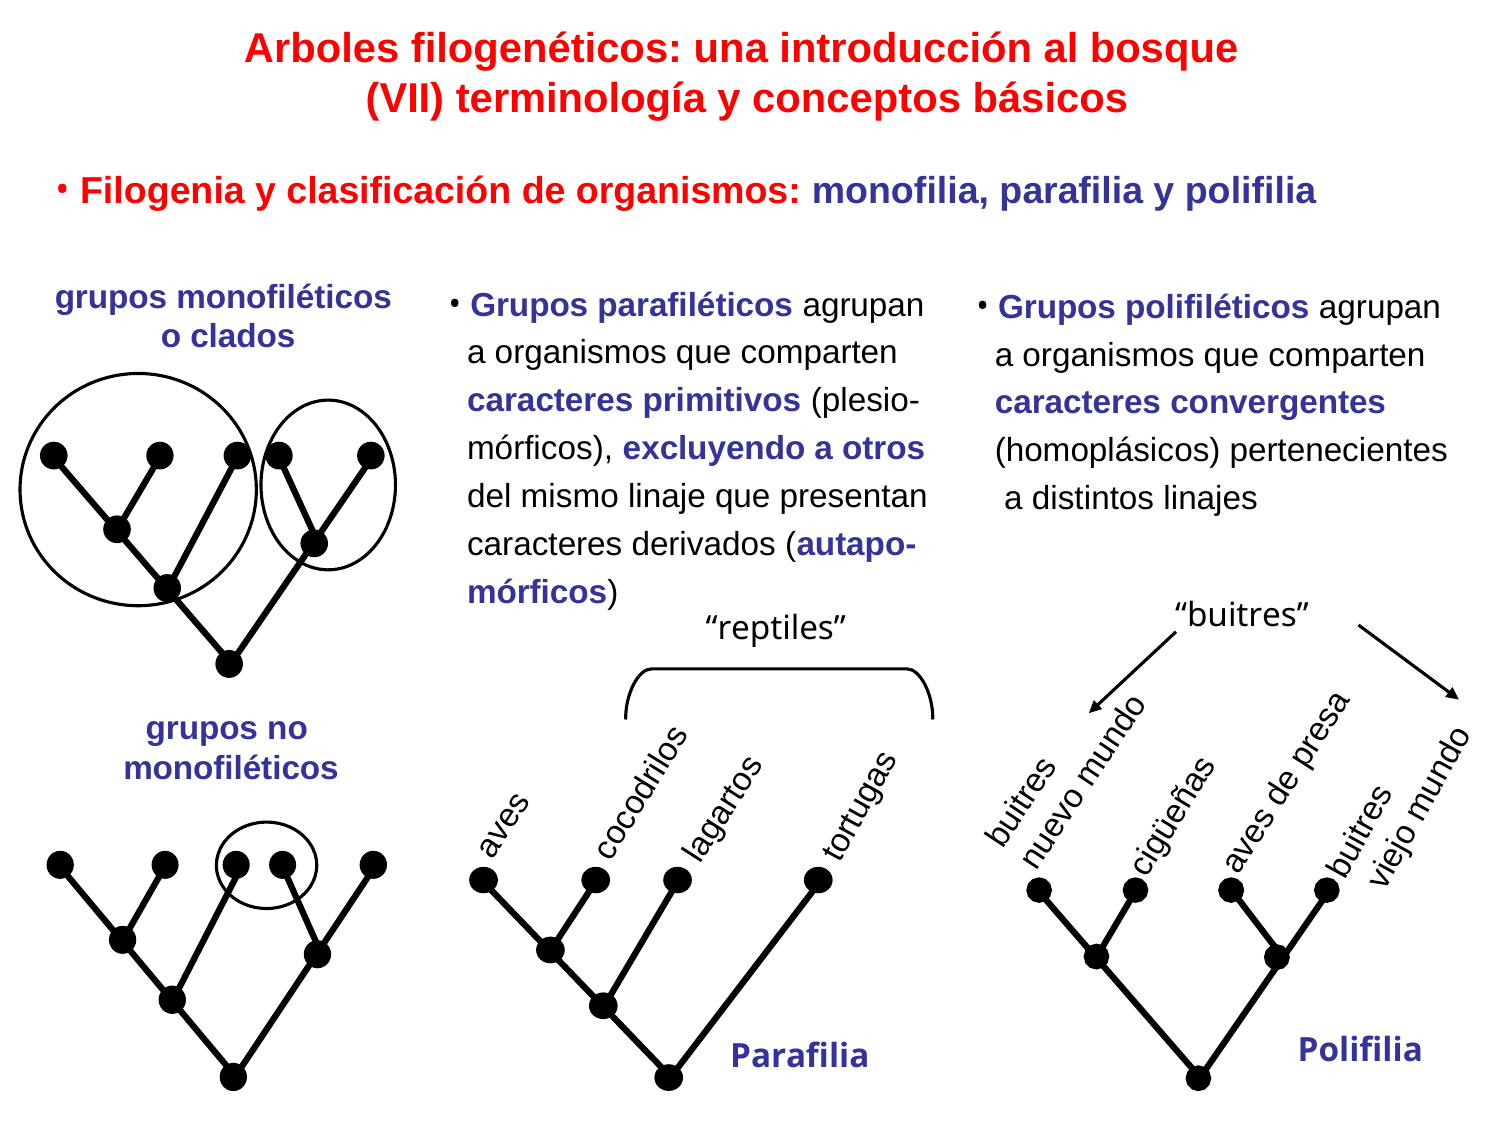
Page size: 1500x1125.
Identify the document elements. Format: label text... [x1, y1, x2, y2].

text_box [218, 653, 240, 675]
text_box [1221, 884, 1240, 900]
text_box grupos monofiléticos o clados [40, 267, 417, 363]
text_box [106, 518, 128, 540]
text_box buitres nuevo mundo [960, 646, 1168, 892]
text_box [306, 943, 328, 966]
text_box Filogenia y clasificación de organismos: monofilia, parafilia y polifilia [40, 158, 1333, 219]
text_box grupos no monofiléticos [108, 698, 355, 794]
text_box tortugas [796, 725, 918, 884]
text_box “reptiles” [690, 618, 862, 654]
text_box [1267, 947, 1287, 967]
text_box [807, 869, 830, 891]
text_box [539, 939, 562, 961]
text_box “buitres” [1160, 585, 1325, 642]
text_box [592, 995, 615, 1016]
text_box [657, 1067, 680, 1088]
text_box [360, 444, 382, 467]
text_box [1125, 885, 1144, 900]
text_box [1029, 883, 1049, 900]
text_box [666, 869, 689, 891]
text_box [268, 444, 290, 467]
text_box [222, 1065, 244, 1088]
text_box Grupos parafiléticos agrupan a organismos que comparten caracteres primitivos (plesio- mórficos), excluyendo a otros del mismo linaje que presentan caracteres derivados (autapo- mórficos) [433, 267, 944, 618]
text_box Arboles filogenéticos: una introducción al bosque (VII) terminología y conceptos básicos [229, 13, 1266, 129]
text_box cocodrilos [567, 699, 710, 883]
text_box Polifilia [1282, 1020, 1439, 1077]
text_box Parafilia [715, 1026, 885, 1083]
text_box lagartos [657, 729, 785, 885]
text_box [112, 928, 134, 951]
text_box [154, 853, 176, 876]
text_box [272, 853, 293, 876]
text_box [49, 853, 71, 876]
text_box [303, 532, 325, 555]
text_box [362, 853, 384, 876]
text_box [226, 444, 249, 467]
text_box [156, 577, 178, 599]
text_box [472, 870, 495, 891]
text_box buitres viejo mundo [1302, 681, 1492, 920]
text_box Grupos polifiléticos agrupan a organismos que comparten caracteres convergentes (homoplásicos) pertenecientes a distintos linajes [961, 269, 1464, 525]
text_box [43, 444, 65, 467]
text_box [149, 444, 171, 467]
text_box [1086, 946, 1107, 967]
text_box [584, 870, 607, 891]
text_box [225, 853, 247, 876]
text_box [161, 988, 183, 1011]
text_box [1317, 884, 1336, 900]
text_box aves [449, 766, 552, 881]
text_box aves de presa [1195, 664, 1372, 897]
text_box cigüeñas [1103, 730, 1237, 899]
text_box [1188, 1068, 1209, 1088]
